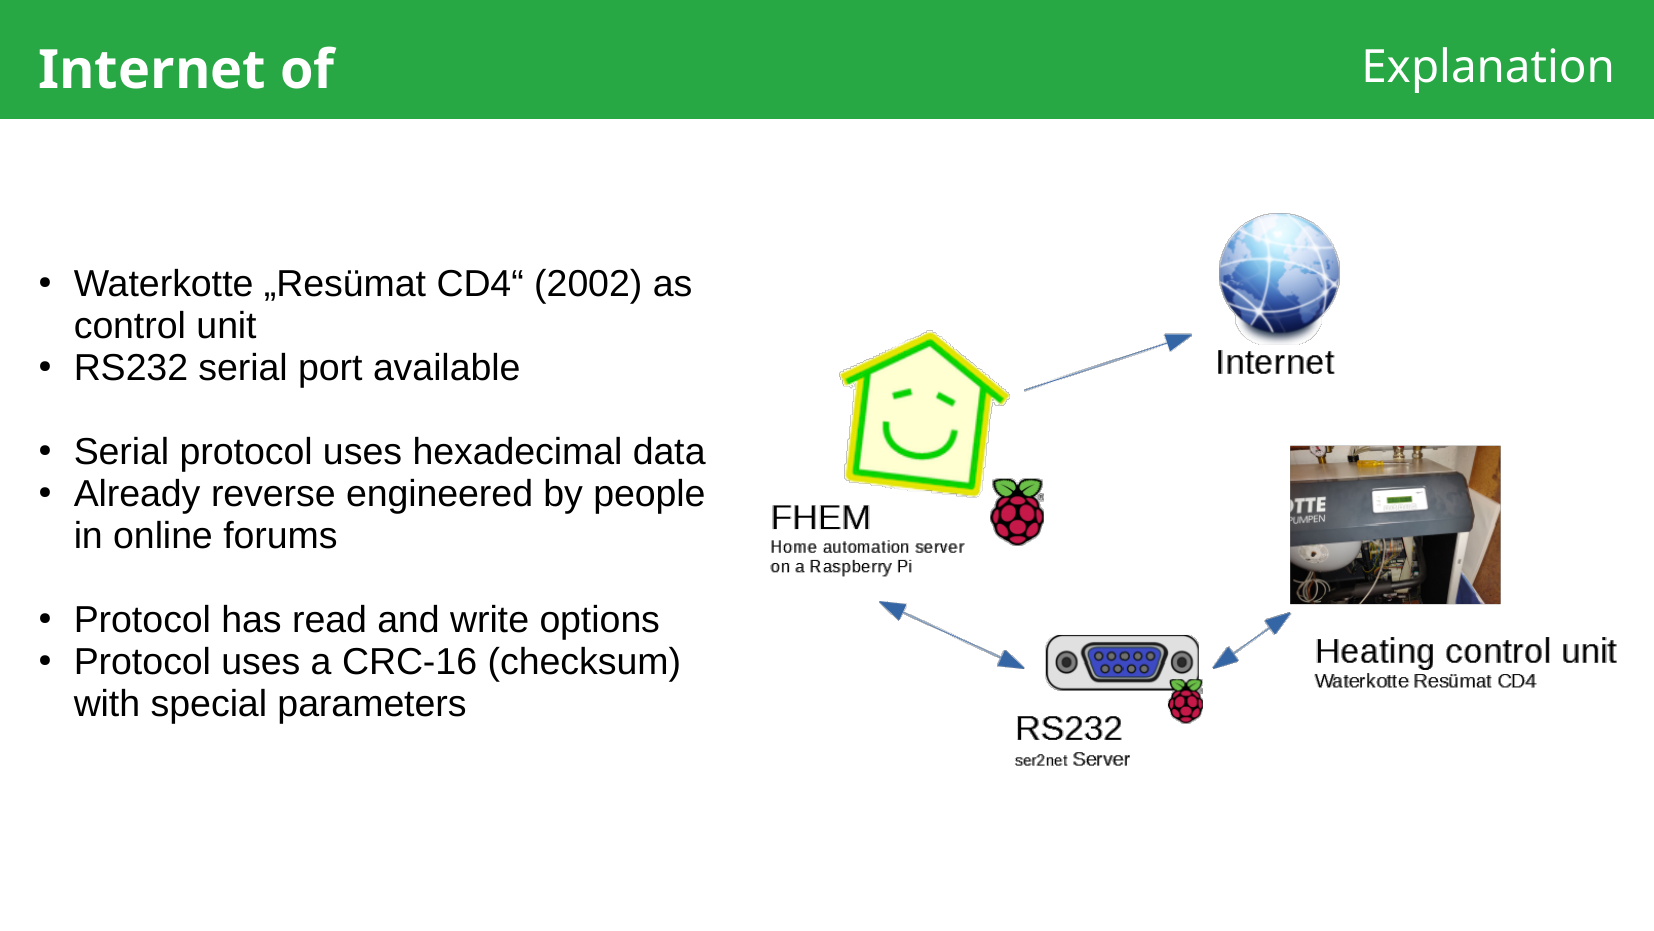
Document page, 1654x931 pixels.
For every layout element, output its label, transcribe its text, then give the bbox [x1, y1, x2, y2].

text_box Waterkotte „Resümat CD4“ (2002) as control unit RS232 serial port available Serial protocol uses hexadecimal data Already reverse engineered by people in online forums Protocol has read and write options Protocol uses a CRC-16 (checksum) with special parameters [23, 255, 733, 854]
text_box Explanation [1346, 25, 1630, 95]
text_box [0, 0, 1654, 119]
picture [746, 200, 1630, 780]
text_box Internet of Things [23, 23, 508, 102]
